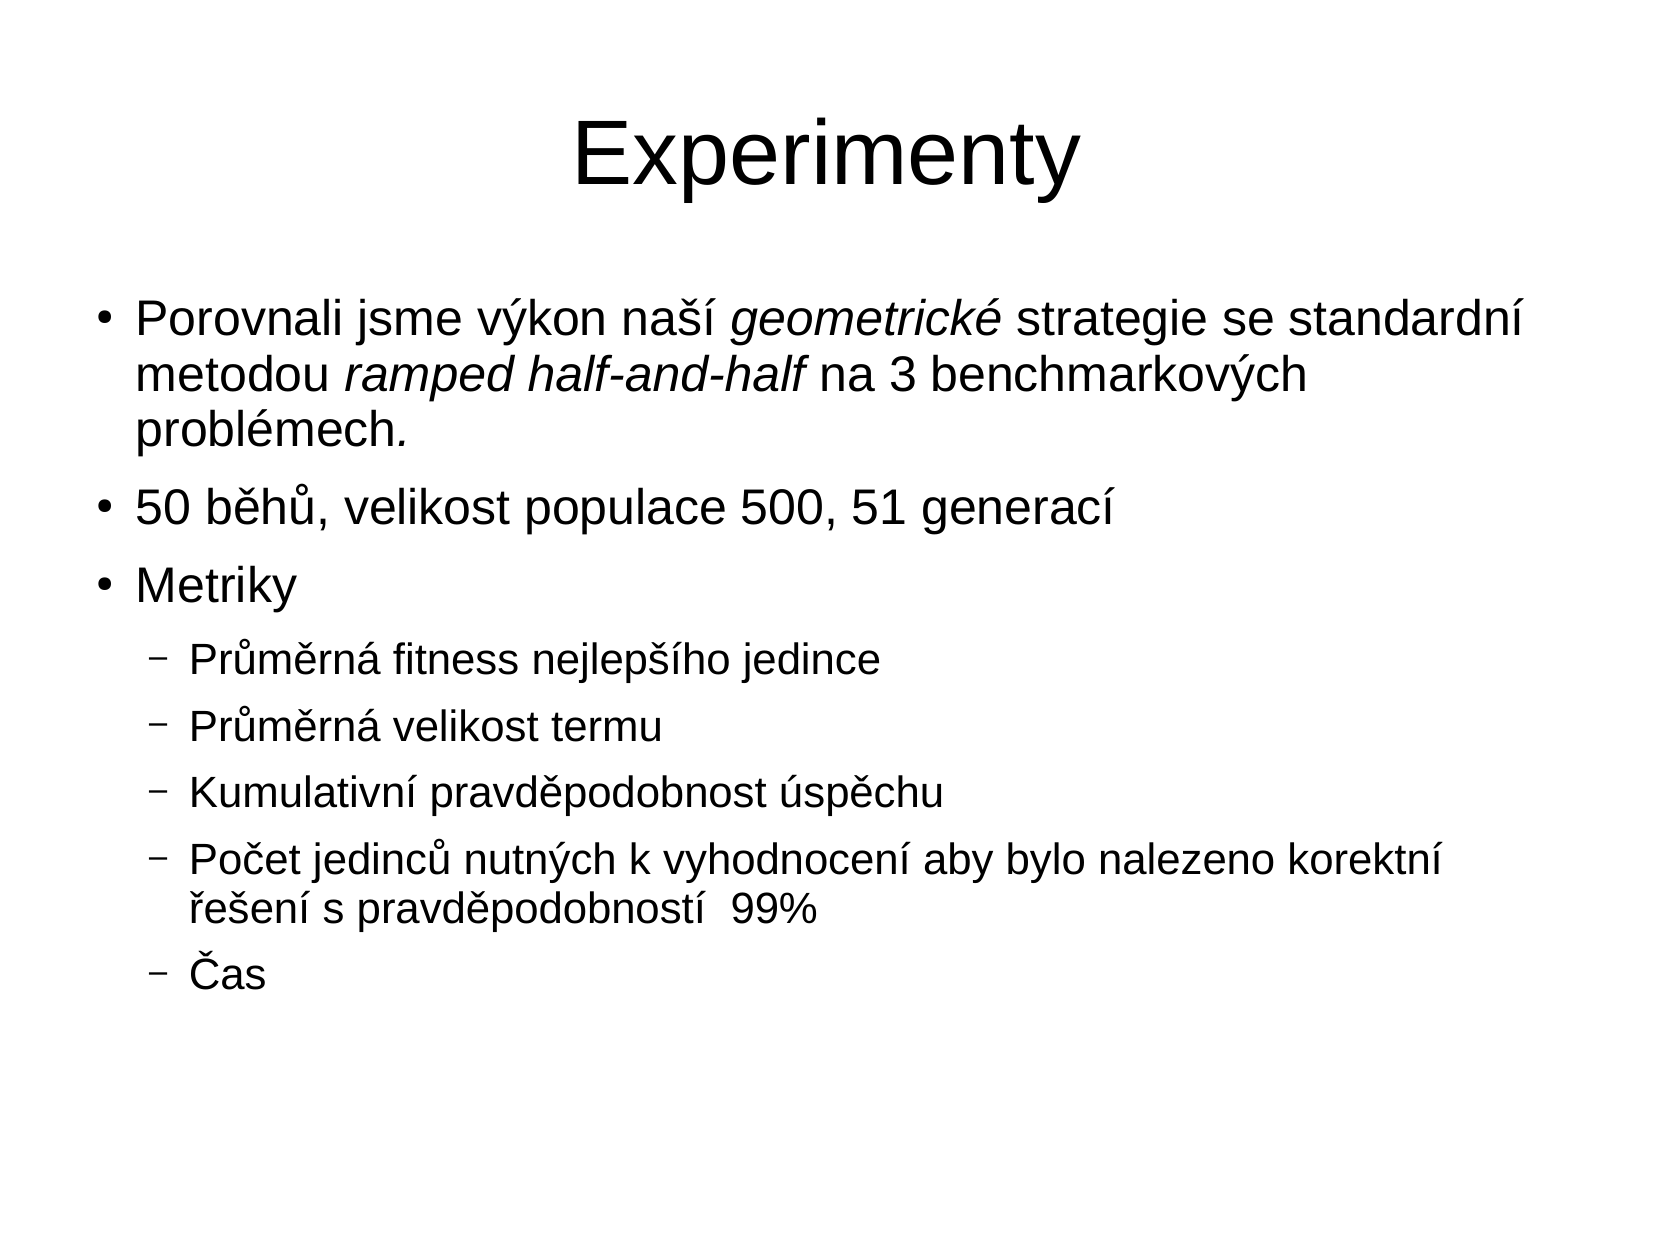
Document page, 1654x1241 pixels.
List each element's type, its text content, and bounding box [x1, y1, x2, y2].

title Experimenty [82, 49, 1571, 257]
list Porovnali jsme výkon naší geometrické strategie se standardní metodou ramped half-and-half na 3 benchmarkových problémech. 50 běhů, velikost populace 500, 51 generací Metriky Průměrná fitness nejlepšího jedince Průměrná velikost termu Kumulativní pravděpodobnost úspěchu Počet jedinců nutných k vyhodnocení aby bylo nalezeno korektní řešení s pravděpodobností 99% Čas [82, 290, 1538, 1010]
